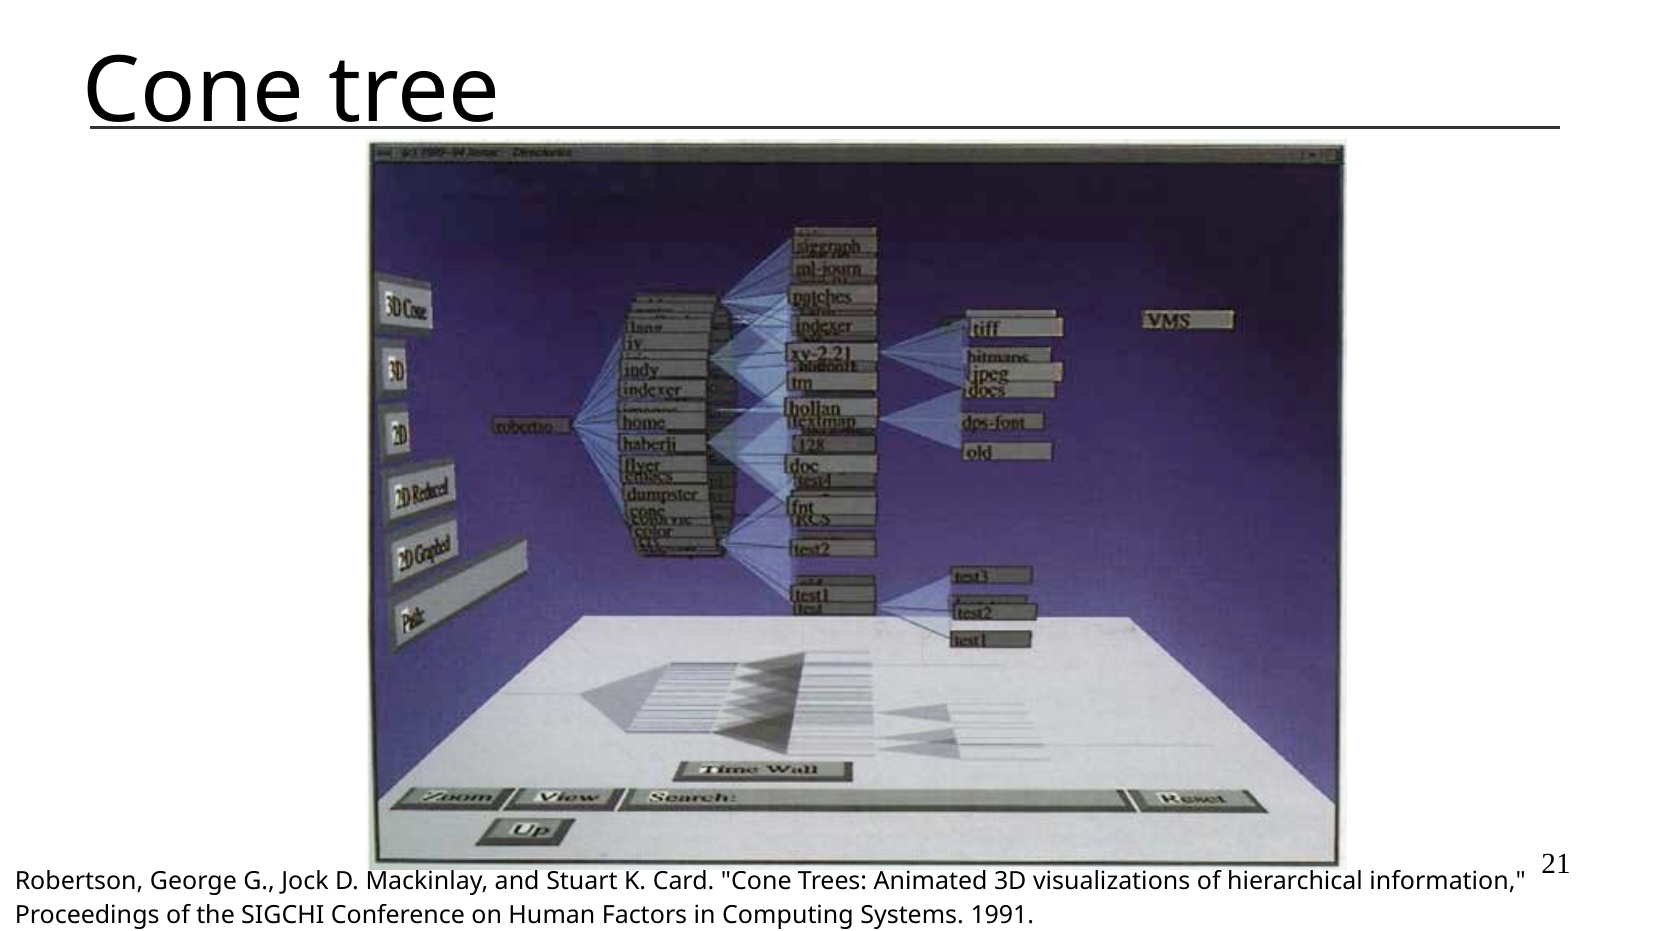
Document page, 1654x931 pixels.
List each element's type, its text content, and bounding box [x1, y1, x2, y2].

title Cone tree [82, 32, 1571, 140]
picture [365, 139, 1347, 871]
text_box Robertson, George G., Jock D. Mackinlay, and Stuart K. Card. "Cone Trees: Animated 3D visualizations of hierarchical information," Proceedings of the SIGCHI Conference on Human Factors in Computing Systems. 1991. [0, 855, 1564, 930]
